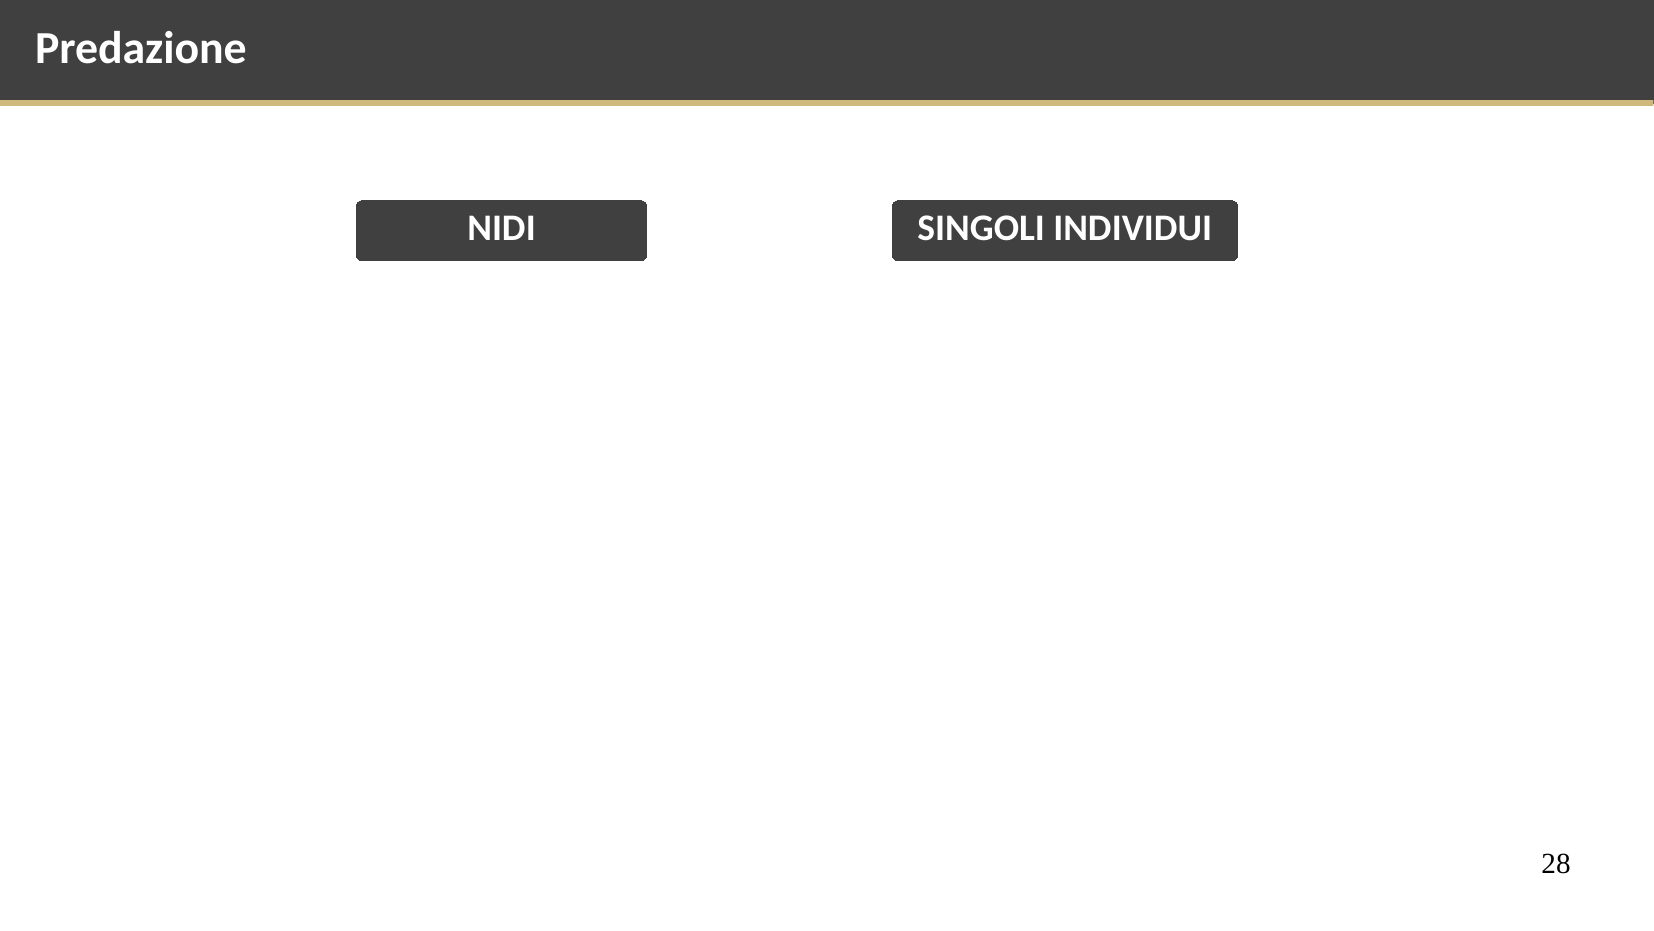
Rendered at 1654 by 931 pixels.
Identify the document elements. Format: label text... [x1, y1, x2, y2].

text_box NIDI [356, 200, 647, 261]
text_box Predazione [0, 0, 1654, 100]
text_box SINGOLI INDIVIDUI [892, 200, 1238, 261]
